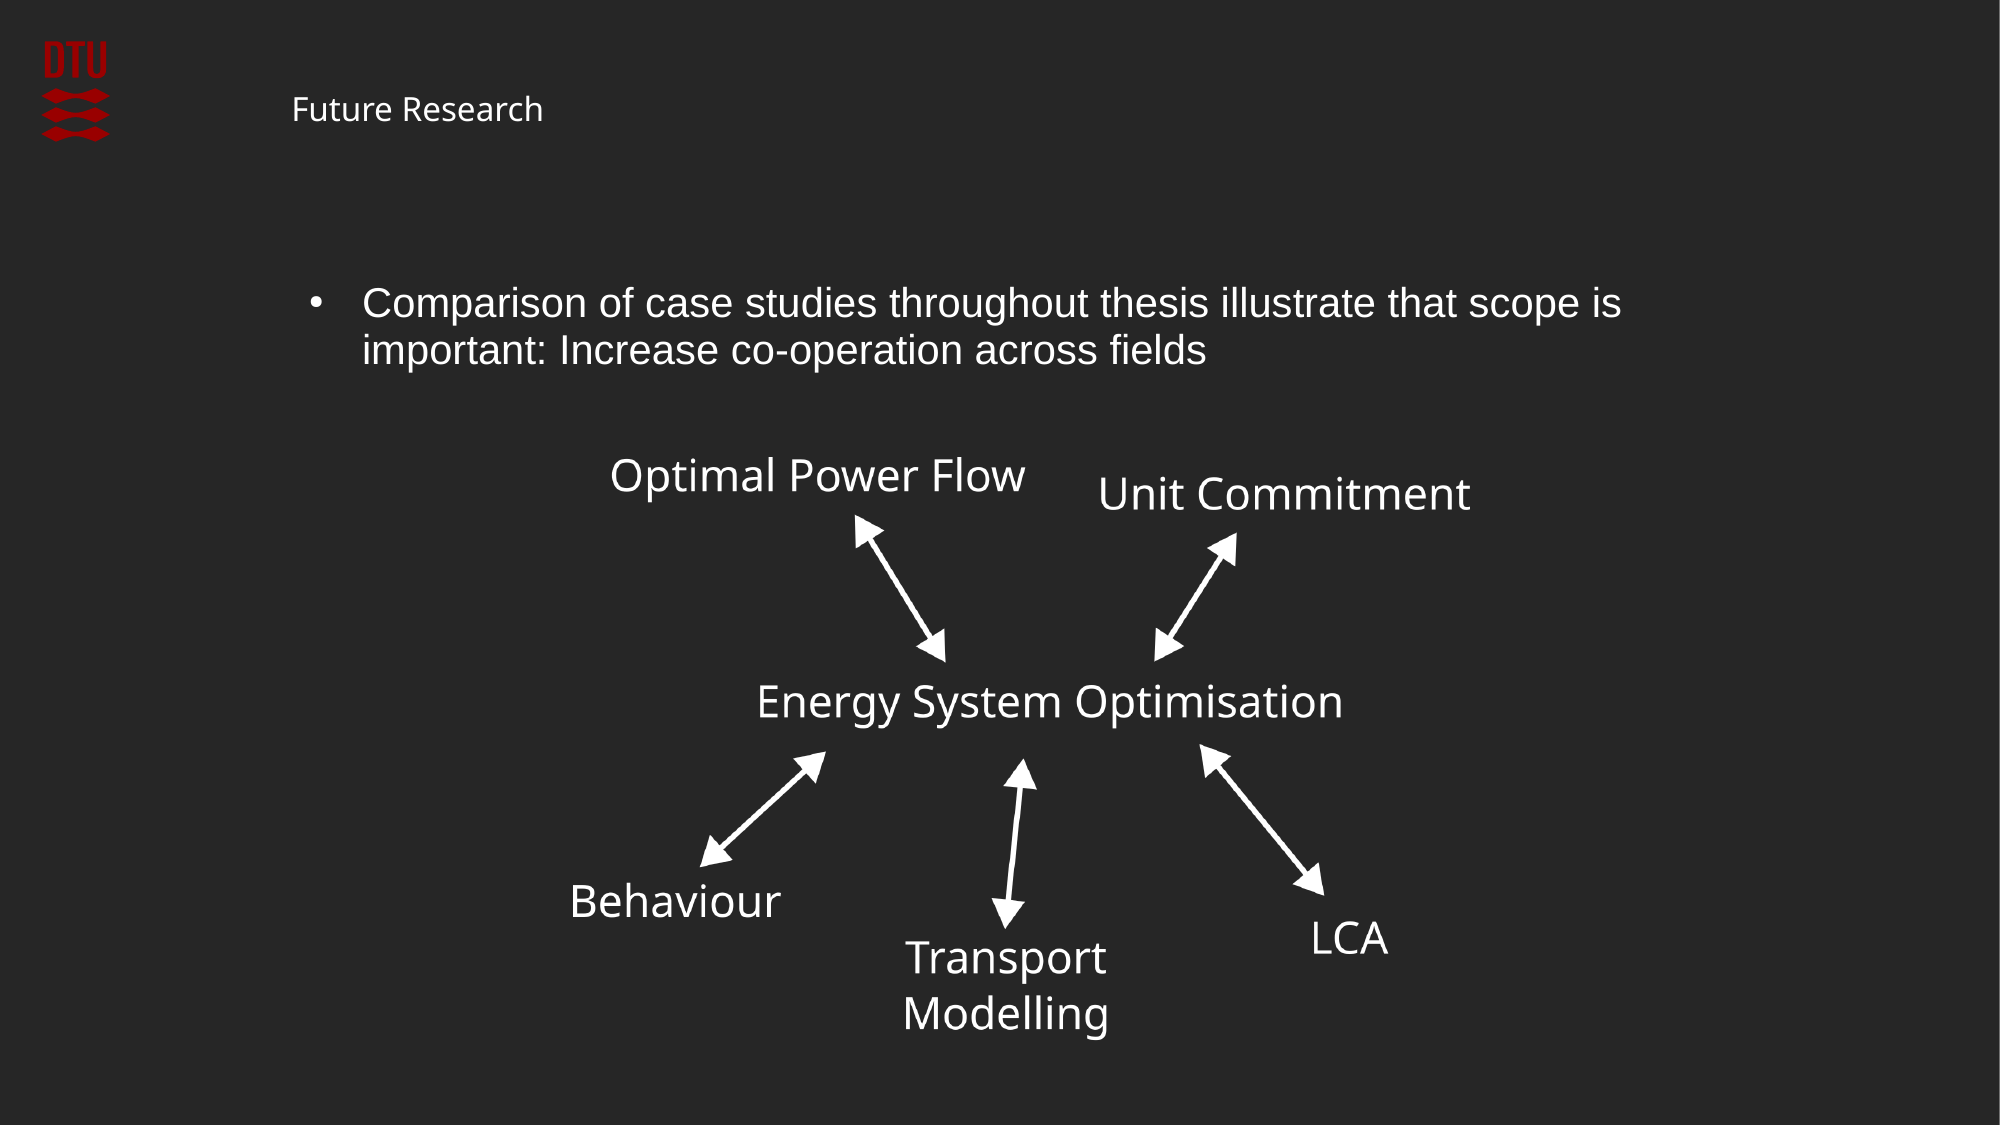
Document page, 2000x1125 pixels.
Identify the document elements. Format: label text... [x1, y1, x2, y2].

title Future Research [291, 70, 1819, 148]
picture [573, 457, 1470, 1043]
list Comparison of case studies throughout thesis illustrate that scope is important: Increase co-operation across fields [291, 279, 1819, 599]
